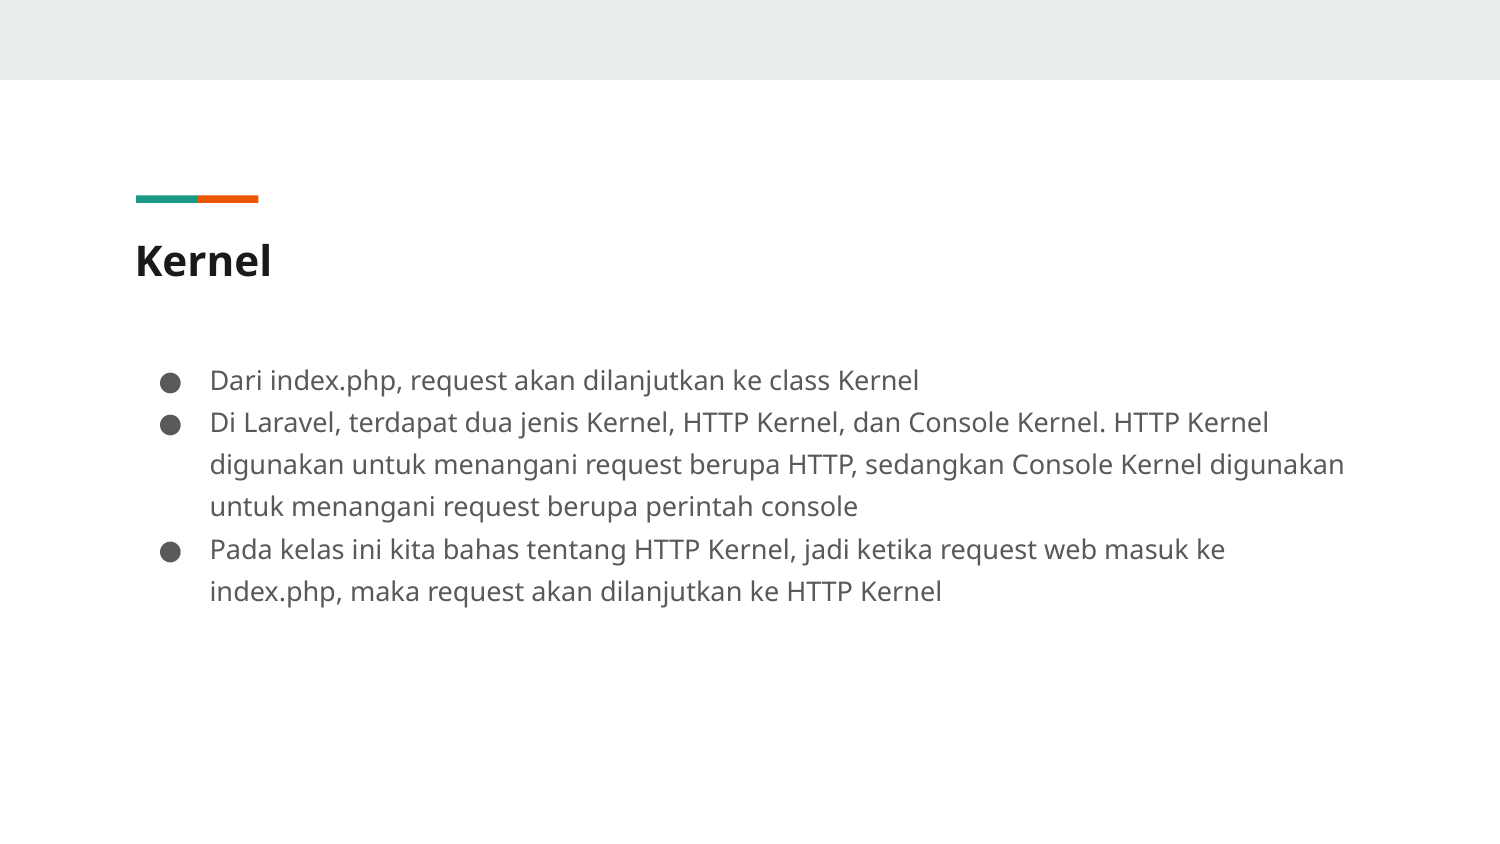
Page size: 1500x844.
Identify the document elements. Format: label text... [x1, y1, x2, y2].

title Kernel [119, 216, 1381, 305]
list Dari index.php, request akan dilanjutkan ke class Kernel Di Laravel, terdapat dua jenis Kernel, HTTP Kernel, dan Console Kernel. HTTP Kernel digunakan untuk menangani request berupa HTTP, sedangkan Console Kernel digunakan untuk menangani request berupa perintah console Pada kelas ini kita bahas tentang HTTP Kernel, jadi ketika request web masuk ke index.php, maka request akan dilanjutkan ke HTTP Kernel [119, 341, 1381, 712]
